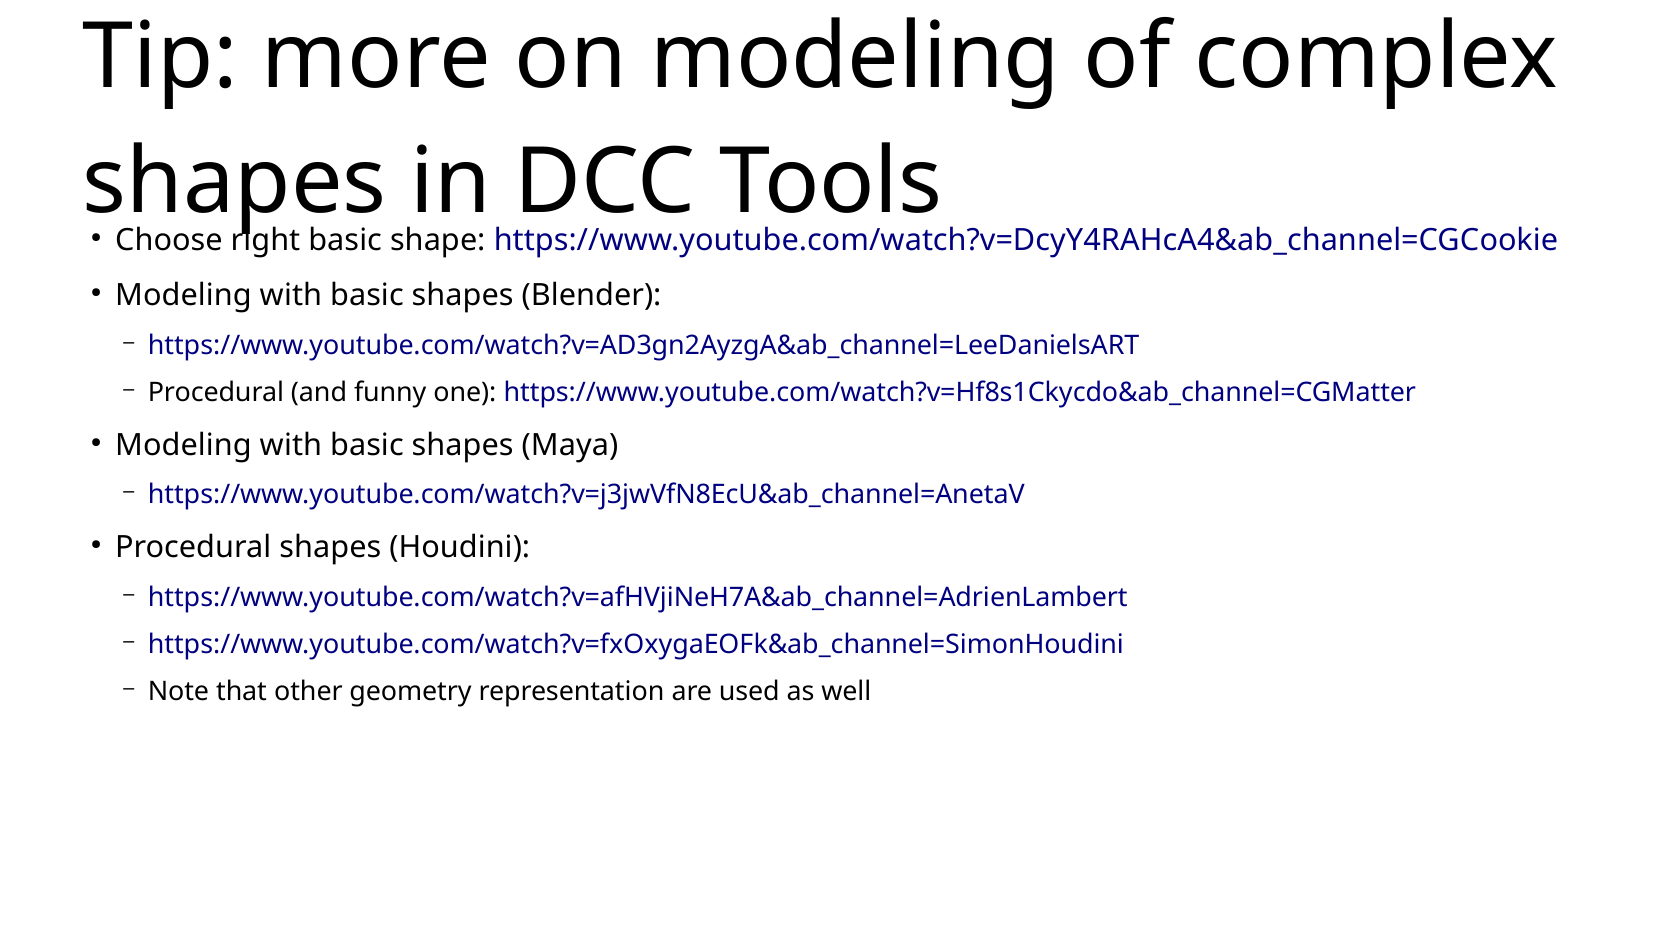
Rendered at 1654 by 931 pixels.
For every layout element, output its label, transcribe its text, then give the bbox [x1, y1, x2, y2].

title Tip: more on modeling of complex shapes in DCC Tools [82, 0, 1571, 217]
list Choose right basic shape: https://www.youtube.com/watch?v=DcyY4RAHcA4&ab_channel=CGCookie Modeling with basic shapes (Blender): https://www.youtube.com/watch?v=AD3gn2AyzgA&ab_channel=LeeDanielsART Procedural (and funny one): https://www.youtube.com/watch?v=Hf8s1Ckycdo&ab_channel=CGMatter Modeling with basic shapes (Maya) https://www.youtube.com/watch?v=j3jwVfN8EcU&ab_channel=AnetaV Procedural shapes (Houdini): https://www.youtube.com/watch?v=afHVjiNeH7A&ab_channel=AdrienLambert https://www.youtube.com/watch?v=fxOxygaEOFk&ab_channel=SimonHoudini Note that other geometry representation are used as well [82, 217, 1571, 758]
